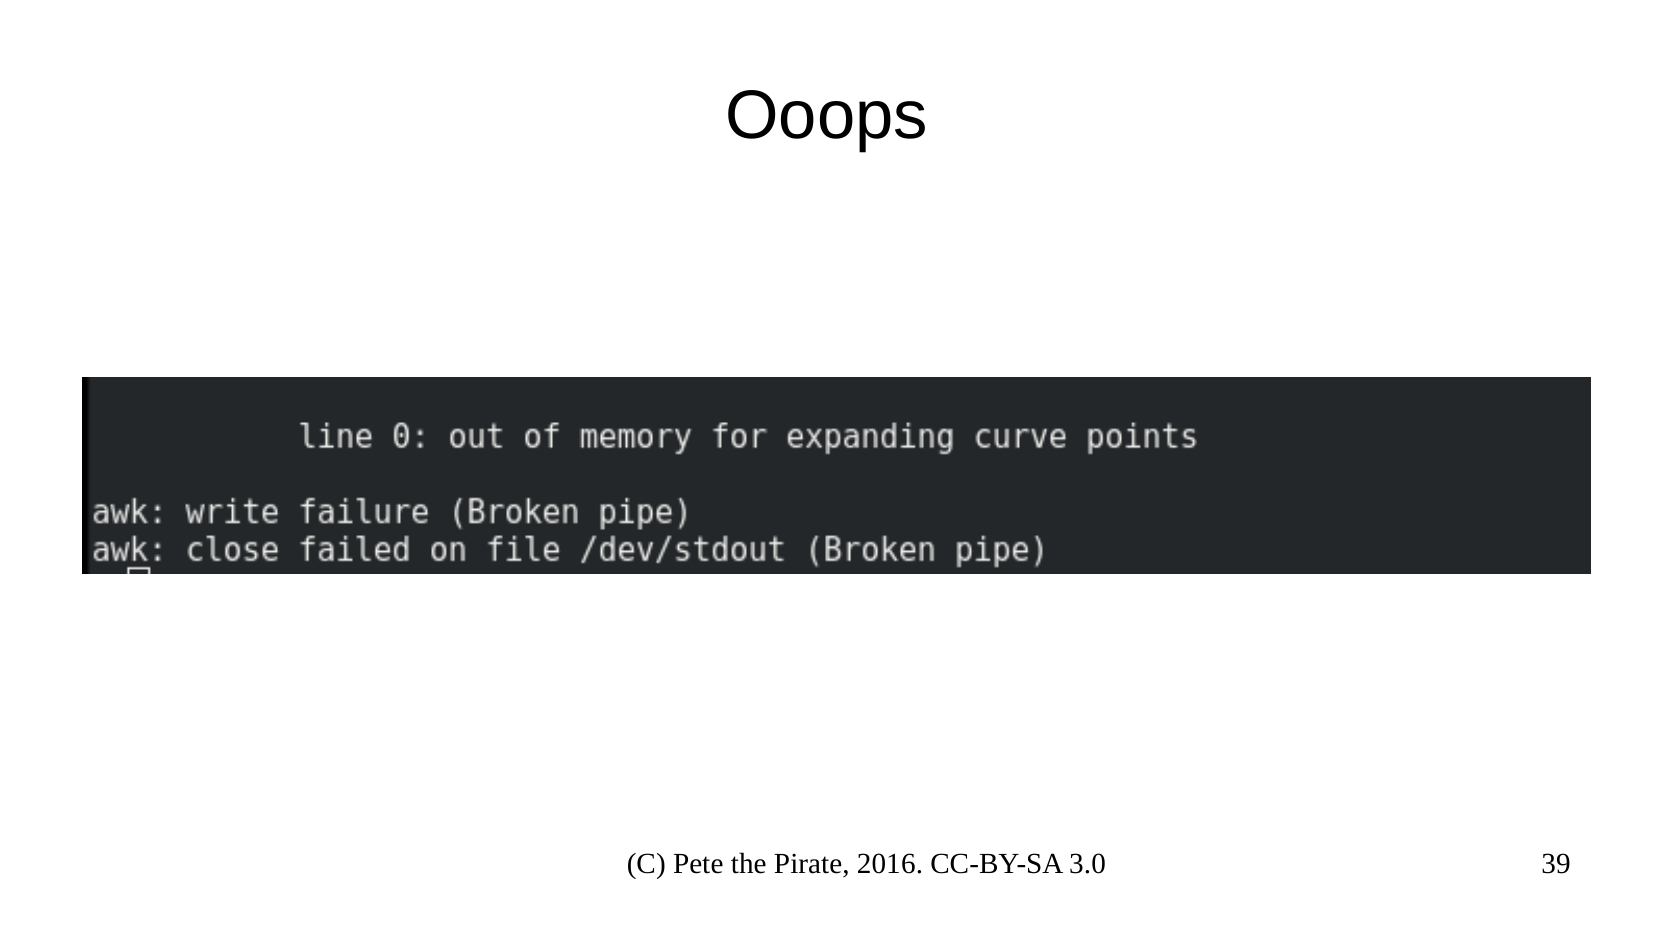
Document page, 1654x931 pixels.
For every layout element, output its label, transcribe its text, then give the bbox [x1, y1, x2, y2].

title Ooops [82, 37, 1571, 193]
picture [82, 377, 1591, 574]
